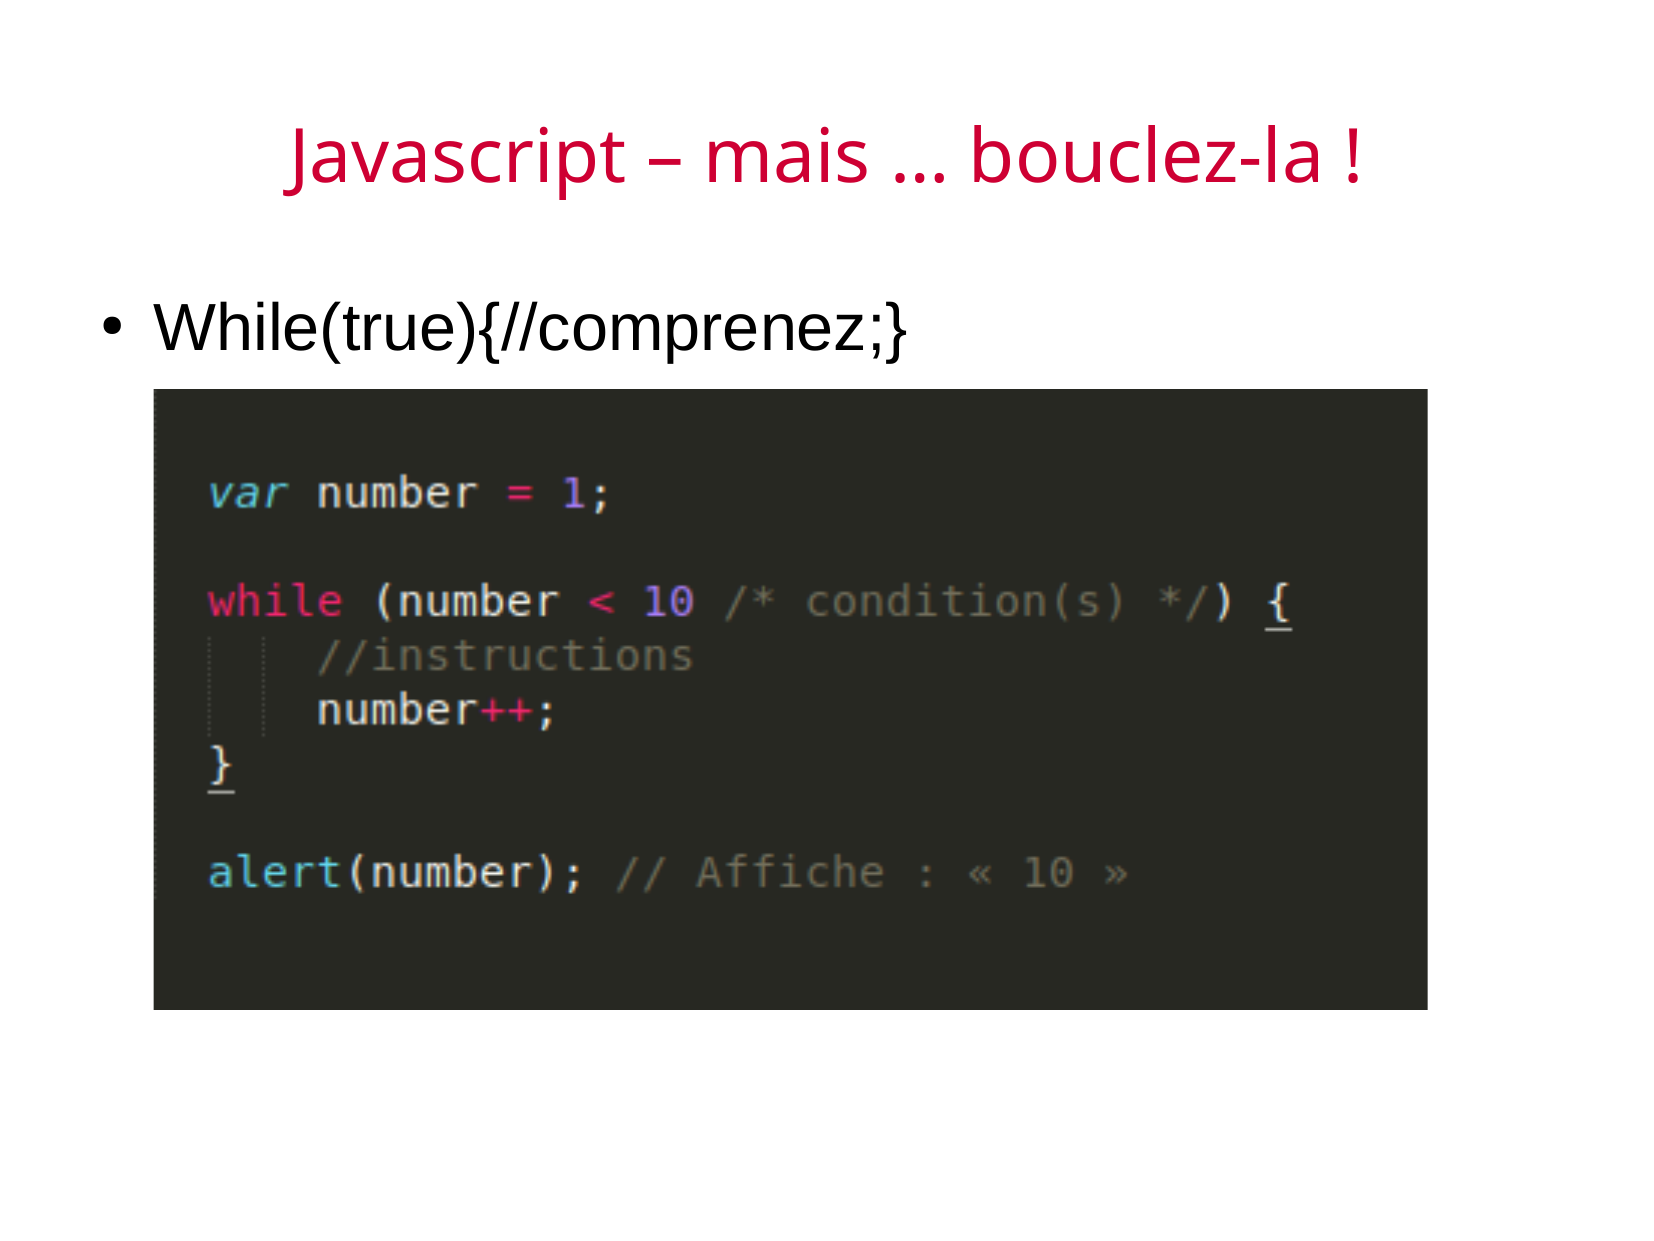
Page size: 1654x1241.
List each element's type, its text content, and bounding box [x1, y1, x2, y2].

picture [153, 389, 1428, 1010]
list While(true){//comprenez;} [82, 290, 1571, 1010]
title Javascript – mais … bouclez-la ! [82, 49, 1571, 257]
